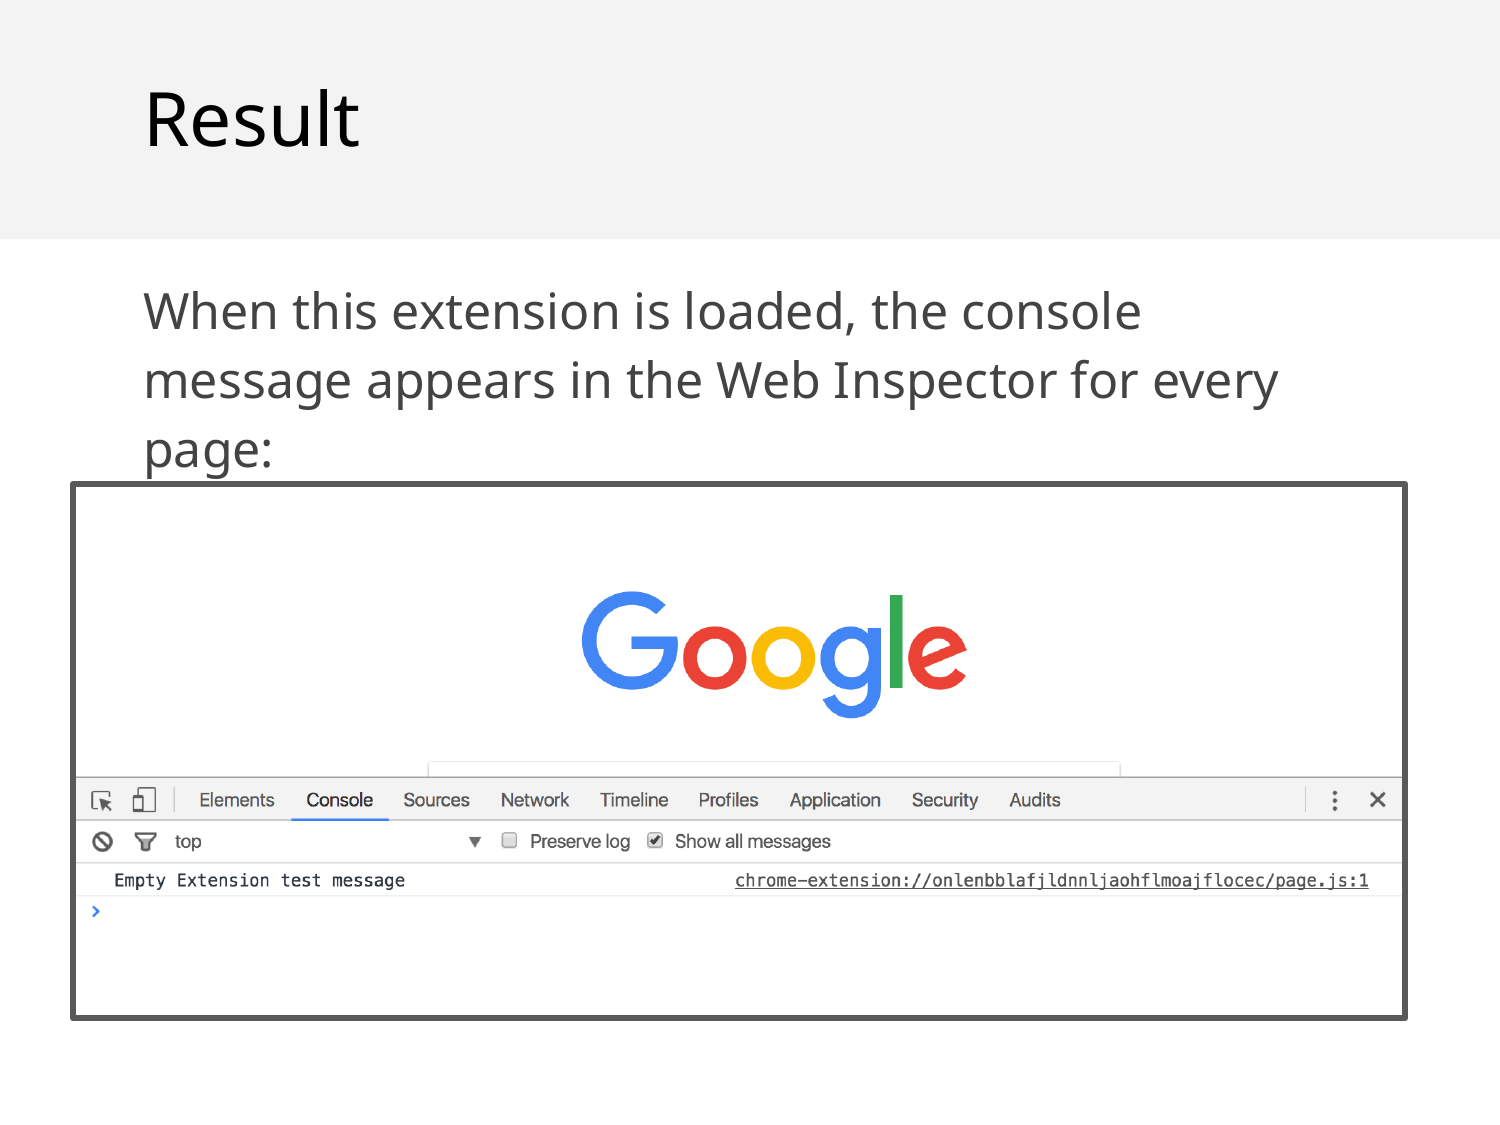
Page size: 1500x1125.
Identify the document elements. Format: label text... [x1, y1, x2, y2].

picture [76, 487, 1403, 1016]
title Result [128, 56, 1372, 183]
list When this extension is loaded, the console message appears in the Web Inspector for every page: [128, 255, 1372, 449]
